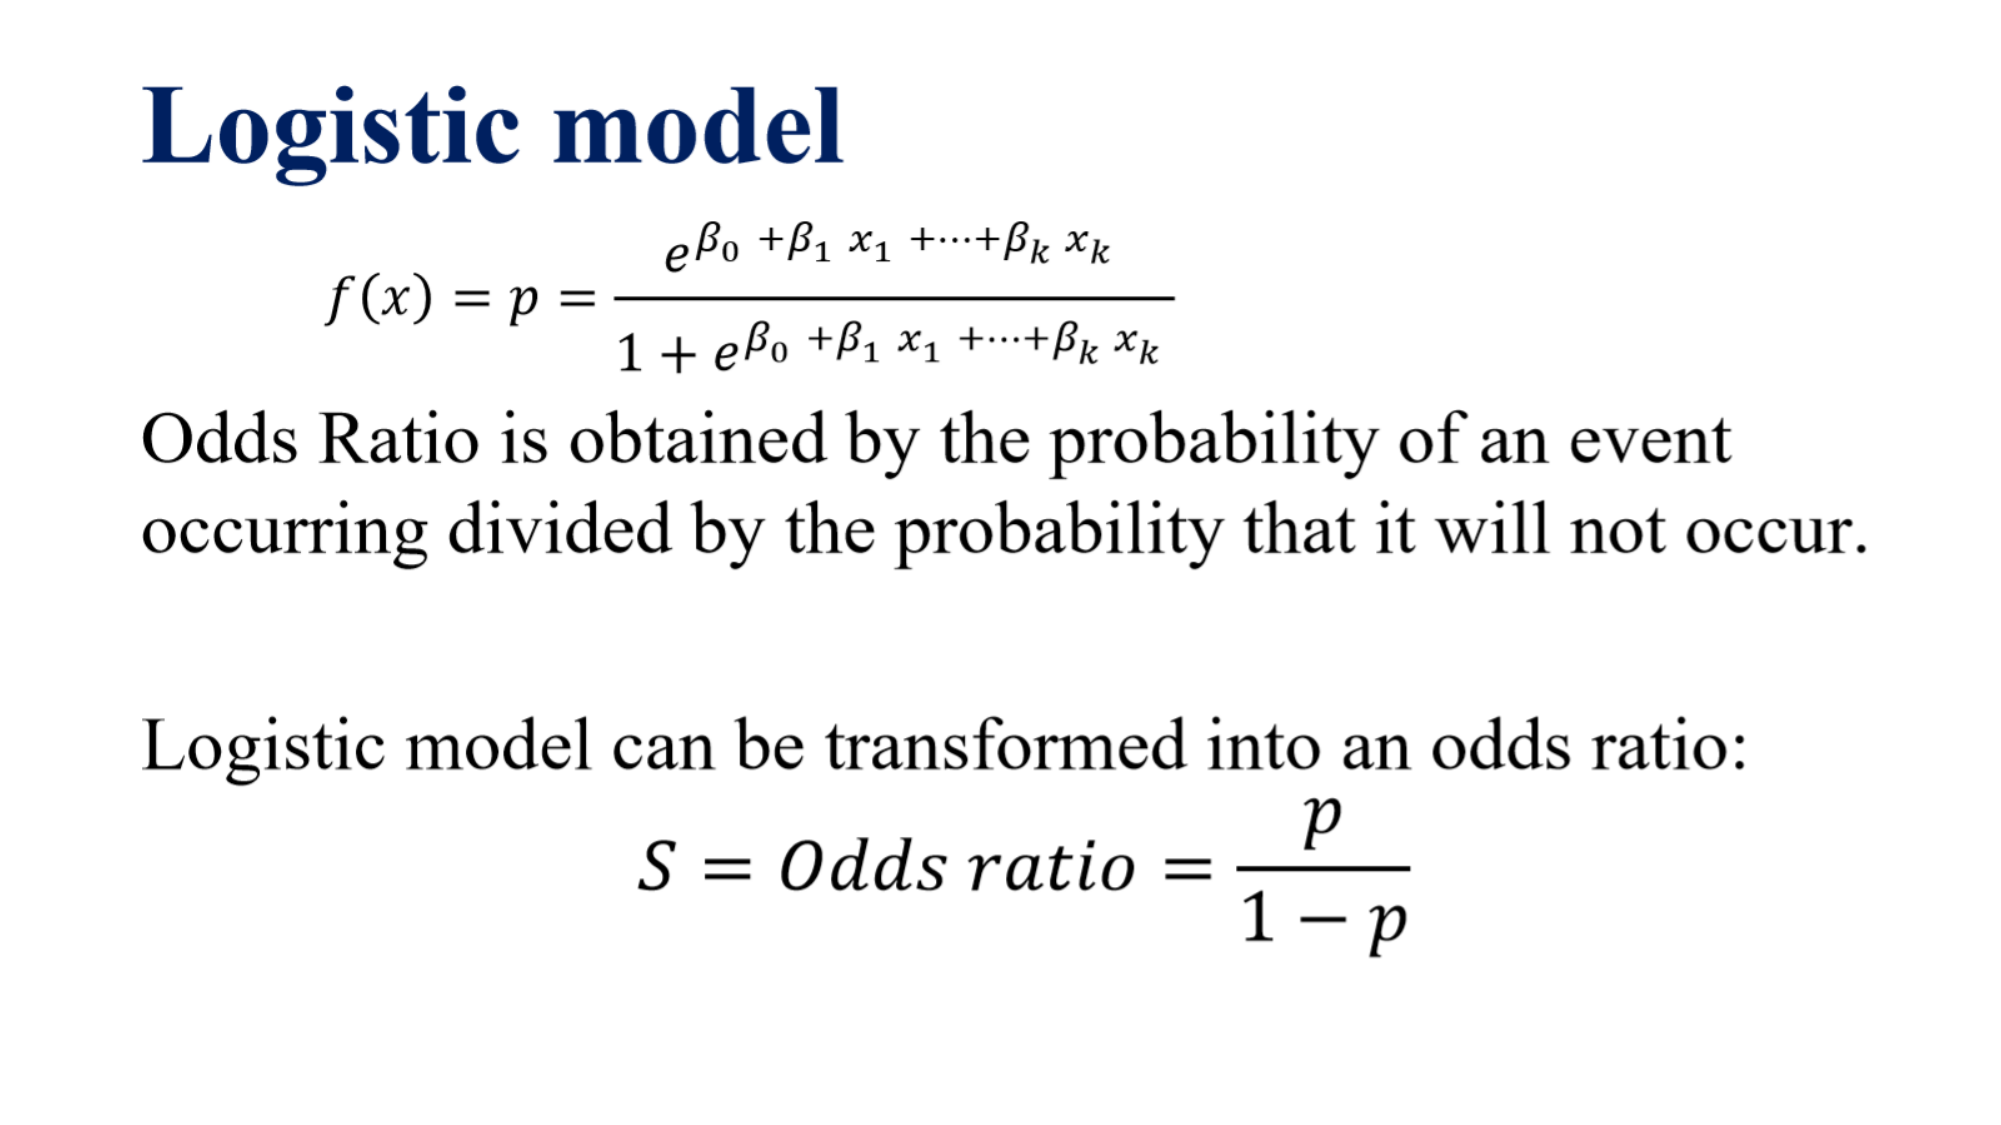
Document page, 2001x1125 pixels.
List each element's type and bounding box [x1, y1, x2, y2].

picture [106, 55, 1904, 1075]
